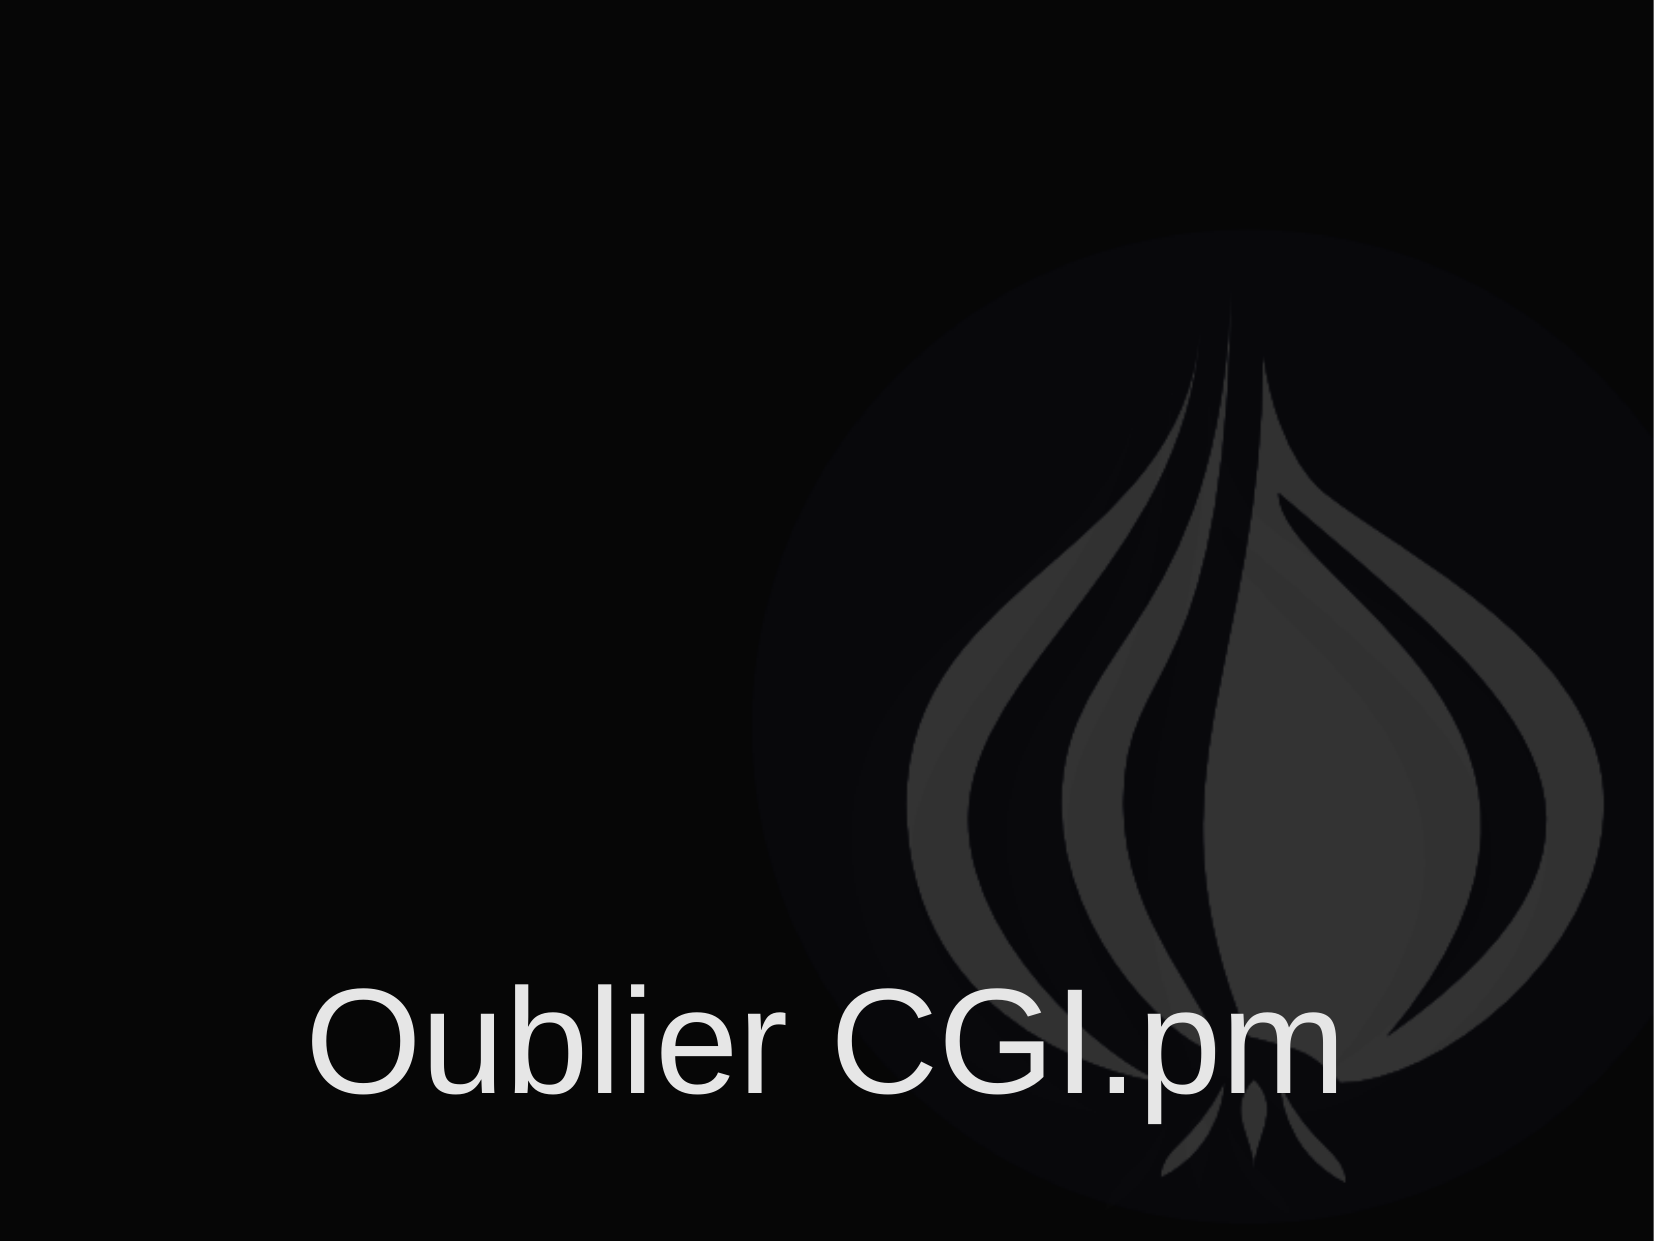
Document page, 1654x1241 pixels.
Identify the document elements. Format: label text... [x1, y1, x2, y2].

subtitle Oublier CGI.pm [82, 0, 1571, 1206]
picture [0, 0, 1654, 1241]
